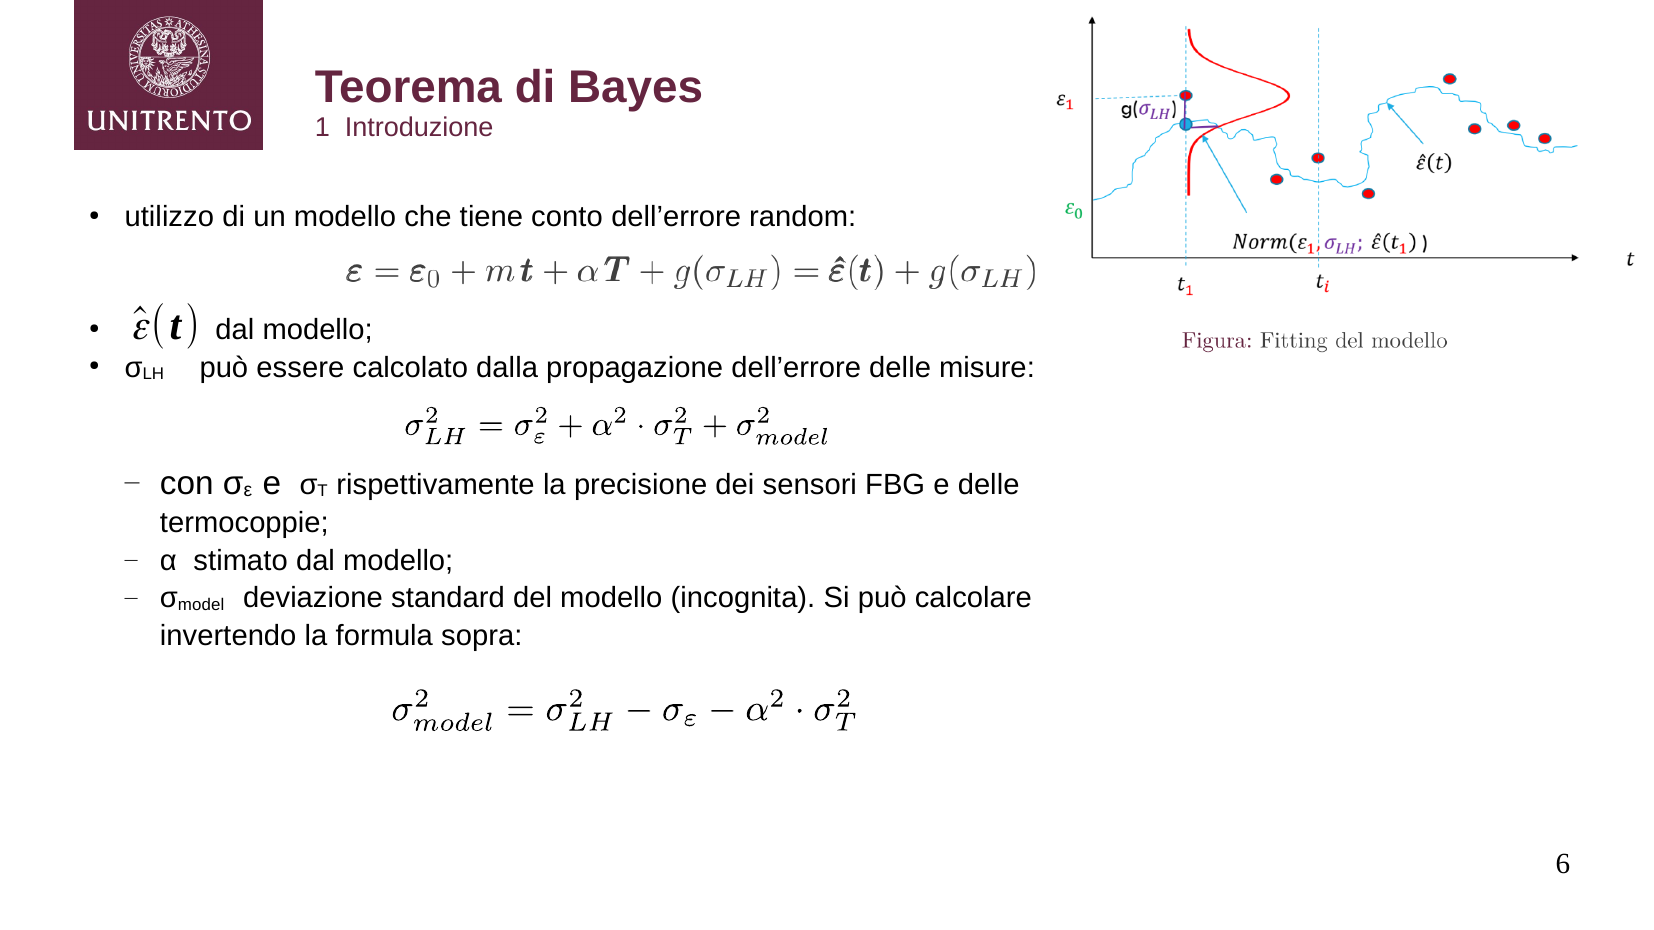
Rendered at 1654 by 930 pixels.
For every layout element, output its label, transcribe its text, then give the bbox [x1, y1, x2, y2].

text_box [794, 427, 807, 445]
text_box [654, 420, 673, 436]
text_box [534, 432, 545, 444]
text_box [414, 719, 439, 732]
text_box [746, 703, 768, 721]
text_box [570, 689, 582, 707]
text_box [514, 420, 534, 436]
picture [1050, 0, 1653, 362]
text_box [673, 428, 692, 445]
text_box [559, 415, 582, 438]
text_box [771, 689, 783, 707]
text_box Teorema di Bayes 1 Introduzione [300, 53, 1050, 151]
text_box [757, 406, 769, 423]
text_box [814, 704, 835, 721]
text_box [737, 420, 756, 436]
text_box [808, 433, 819, 445]
text_box [780, 433, 793, 445]
text_box [756, 433, 779, 445]
text_box utilizzo di un modello che tiene conto dell’errore random: dal modello; σLH può essere calcolato dalla propagazione dell’errore delle misure: con σε e σT rispettivamente la precisione dei sensori FBG e delle termocoppie; α stimato dal modello; σmodel deviazione standard del modello (incognita). Si può calcolare invertendo la formula sopra: [74, 187, 1088, 698]
text_box [415, 689, 428, 707]
text_box [405, 420, 424, 436]
text_box [568, 712, 586, 731]
text_box [455, 712, 470, 732]
text_box [837, 689, 850, 707]
chart [130, 300, 200, 351]
text_box [835, 712, 856, 731]
text_box [425, 427, 441, 445]
text_box [684, 713, 696, 727]
text_box [821, 427, 827, 445]
text_box [441, 719, 454, 732]
text_box [444, 427, 466, 445]
text_box [589, 712, 613, 731]
picture [74, 0, 263, 151]
text_box [703, 415, 727, 438]
text_box [614, 406, 626, 423]
text_box [426, 406, 437, 423]
text_box [392, 704, 413, 721]
text_box [485, 712, 492, 732]
text_box [471, 719, 483, 732]
text_box [535, 406, 547, 423]
text_box [675, 406, 686, 423]
text_box [663, 704, 684, 721]
text_box [546, 704, 567, 721]
text_box [592, 419, 612, 436]
